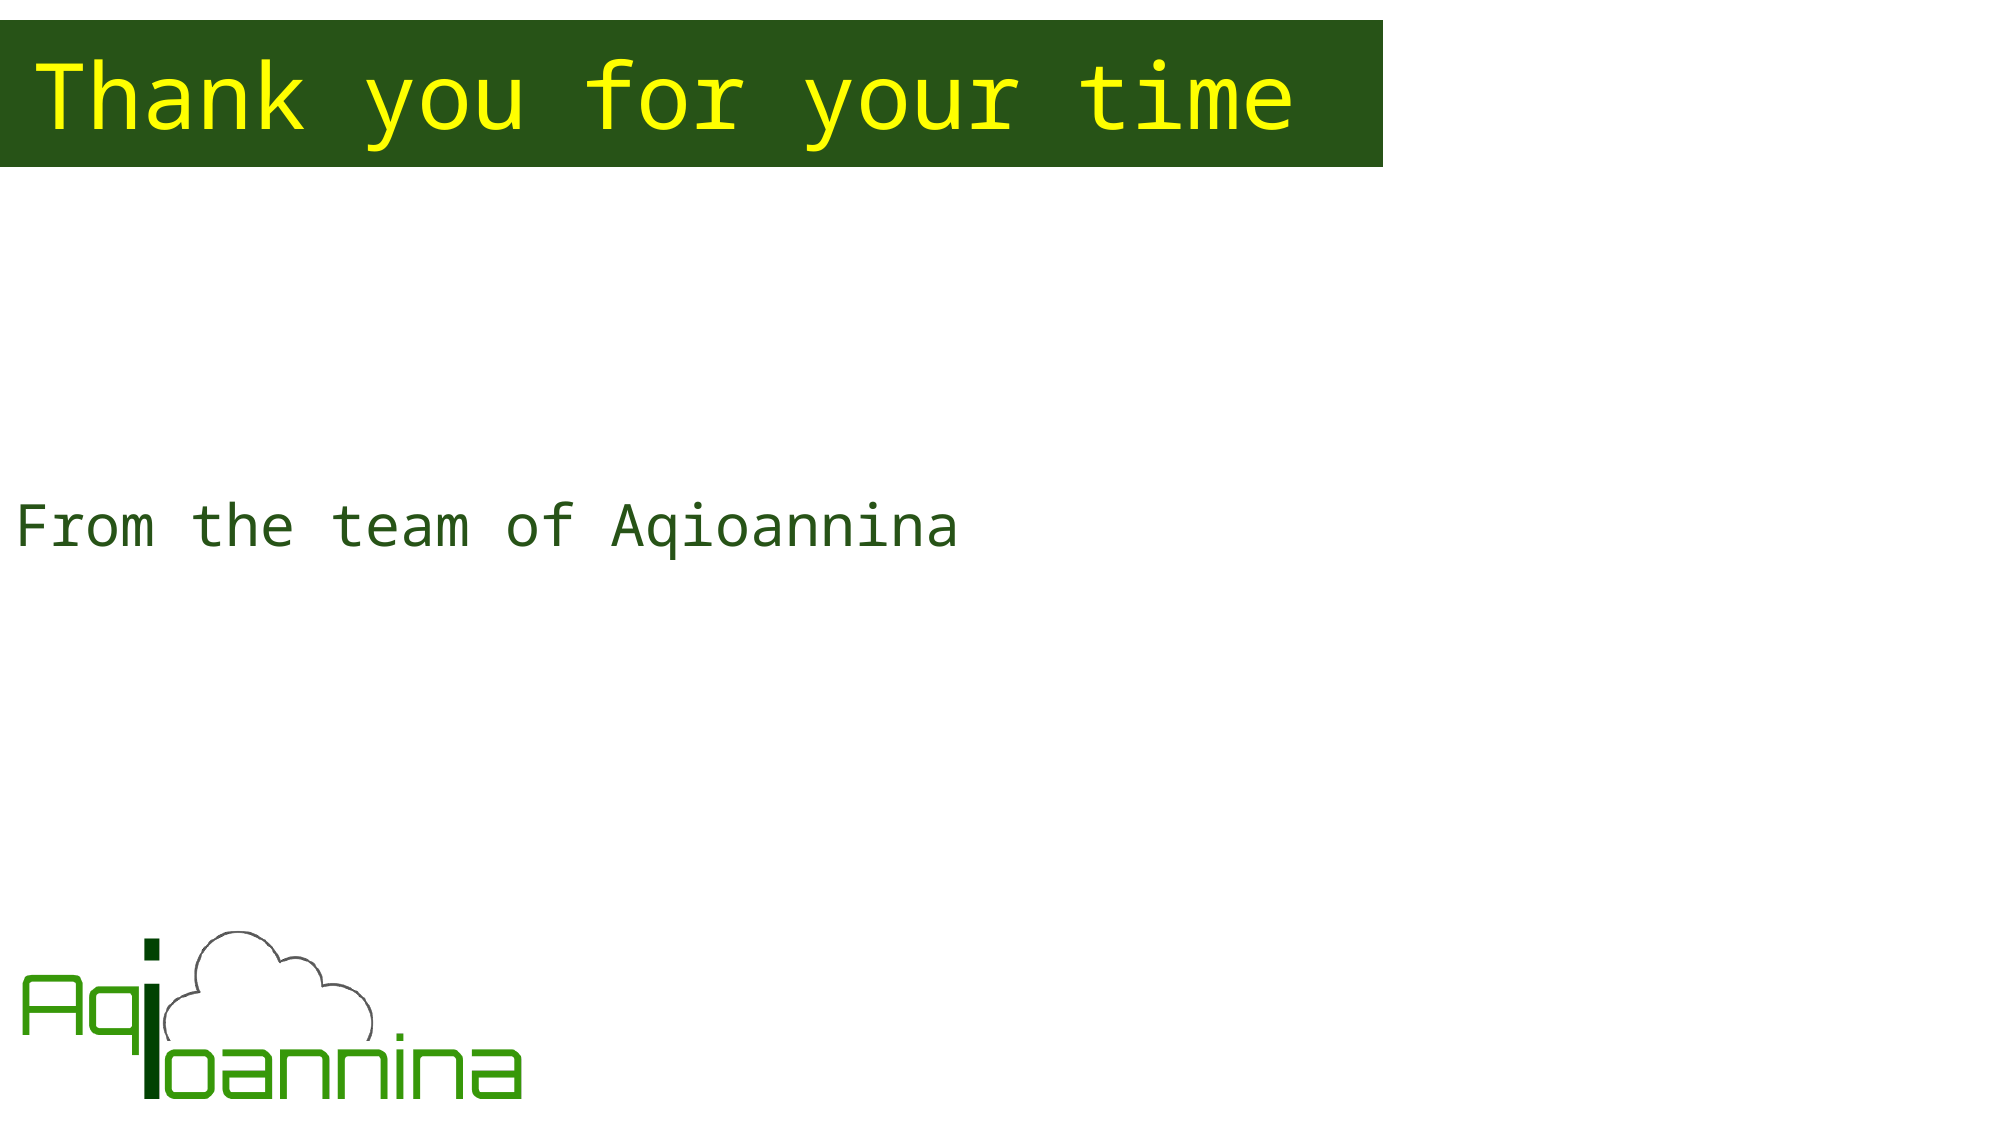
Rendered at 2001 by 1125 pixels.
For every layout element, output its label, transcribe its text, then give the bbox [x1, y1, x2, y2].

picture [17, 881, 529, 1125]
text_box [0, 20, 1383, 167]
text_box Thank you for your time [17, 30, 1439, 157]
text_box From the team of Aqioannina [0, 481, 1984, 567]
